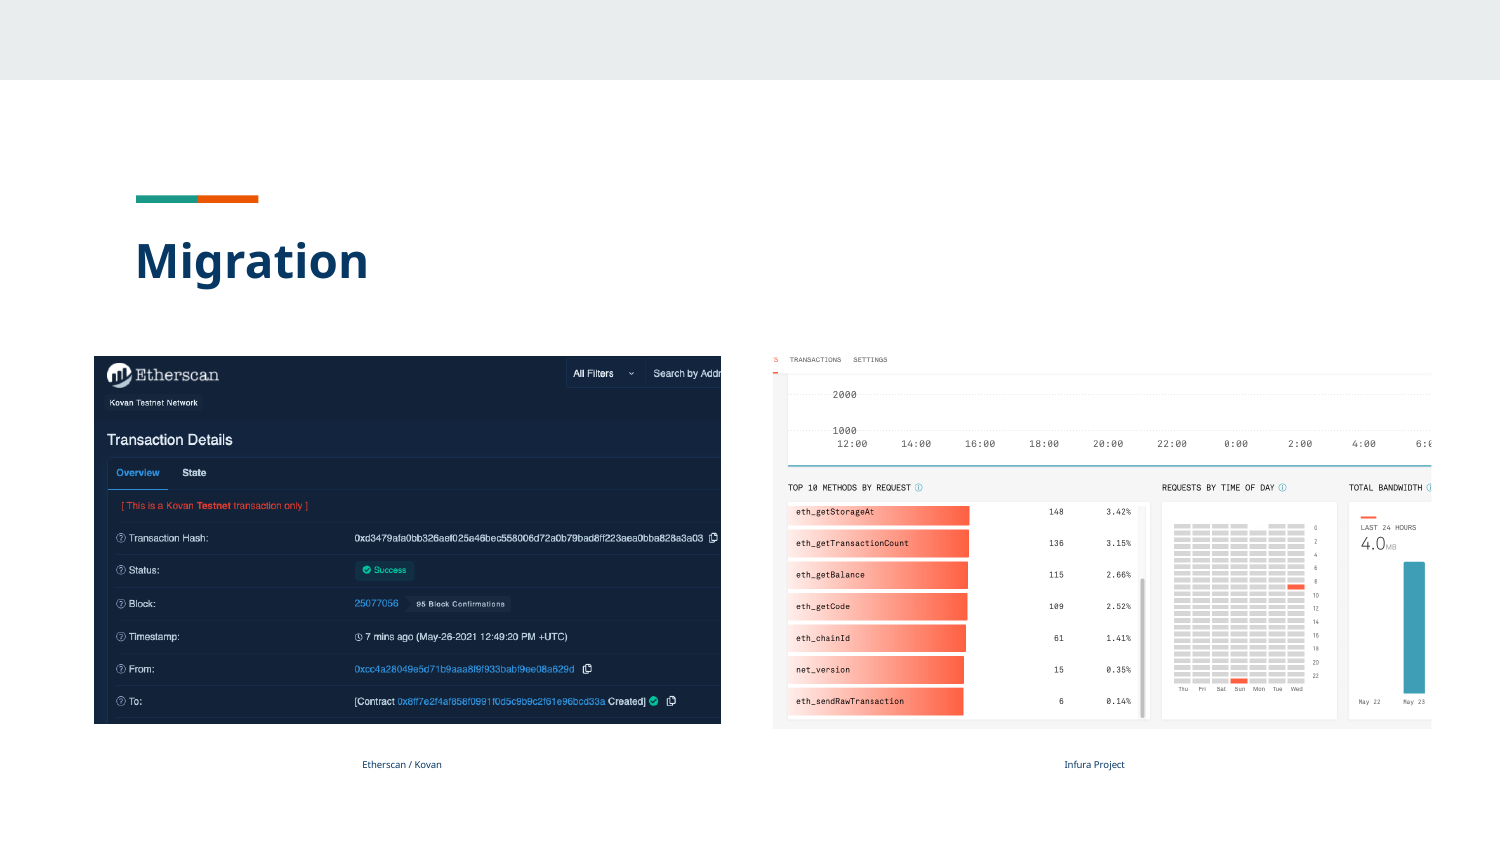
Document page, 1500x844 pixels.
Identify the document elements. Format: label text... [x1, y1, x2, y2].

list Etherscan / Kovan [69, 742, 736, 786]
list Infura Project [757, 742, 1432, 786]
picture [772, 346, 1432, 729]
picture [94, 356, 721, 724]
title Migration [119, 216, 1381, 305]
